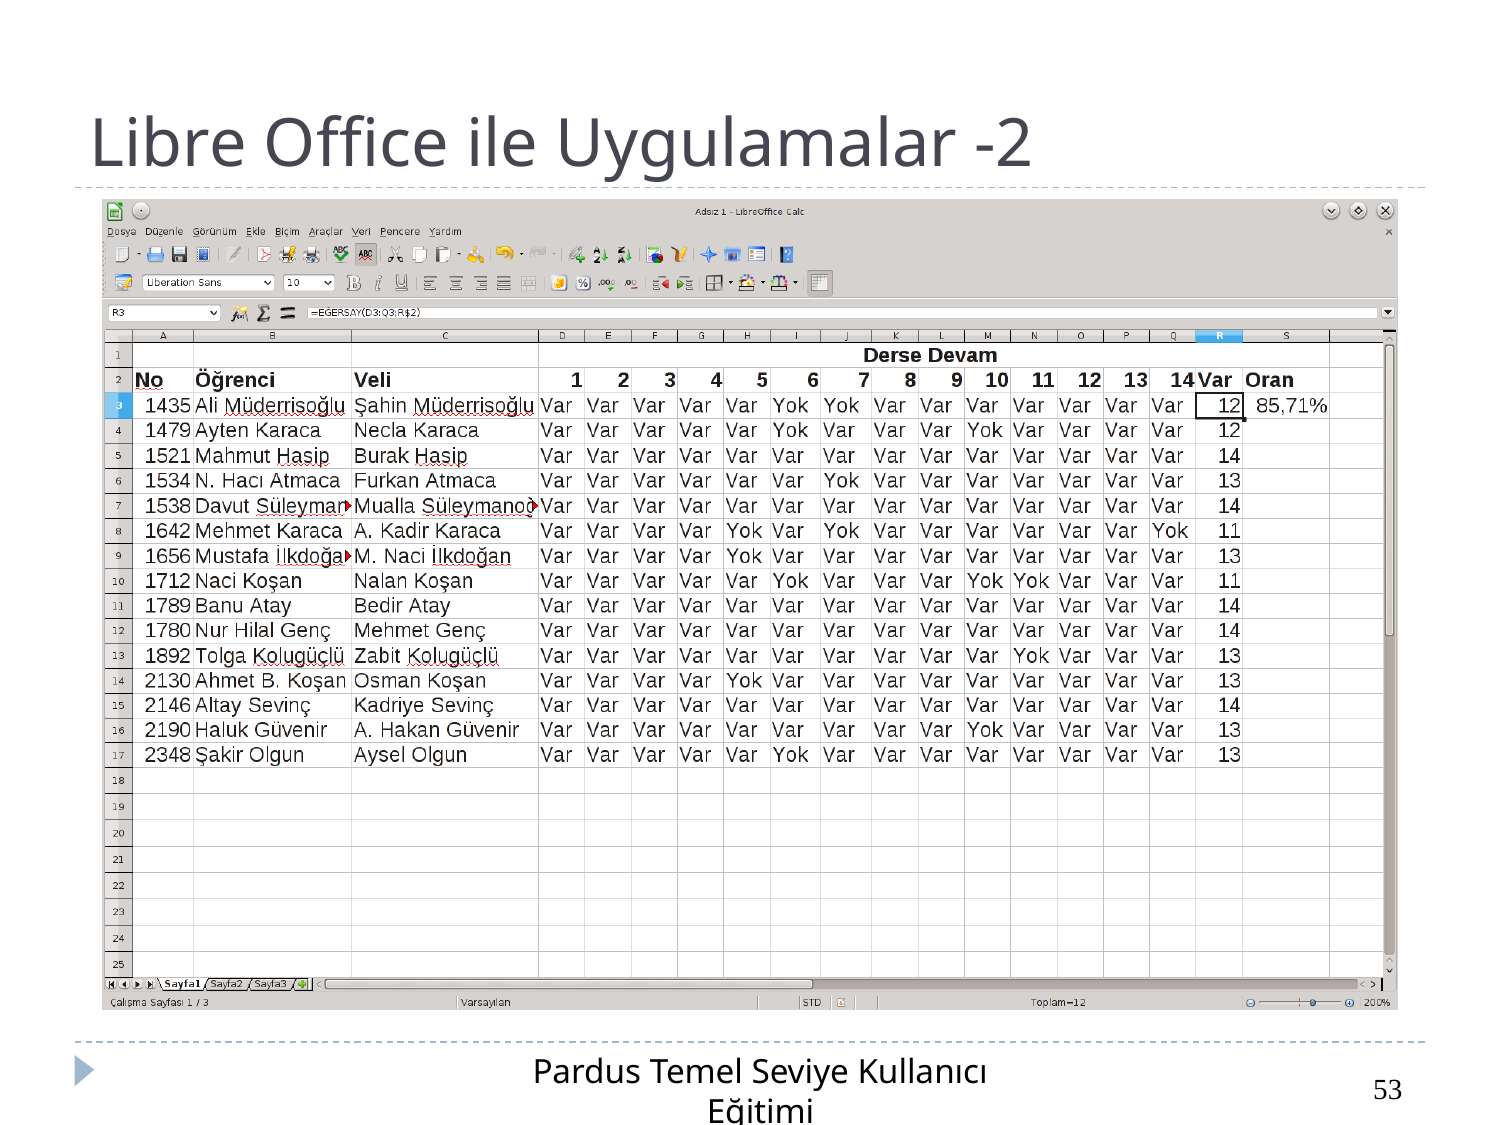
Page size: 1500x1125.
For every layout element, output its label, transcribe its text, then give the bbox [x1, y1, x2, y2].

title Libre Office ile Uygulamalar -2 [75, 24, 1425, 188]
picture [102, 199, 1398, 1010]
